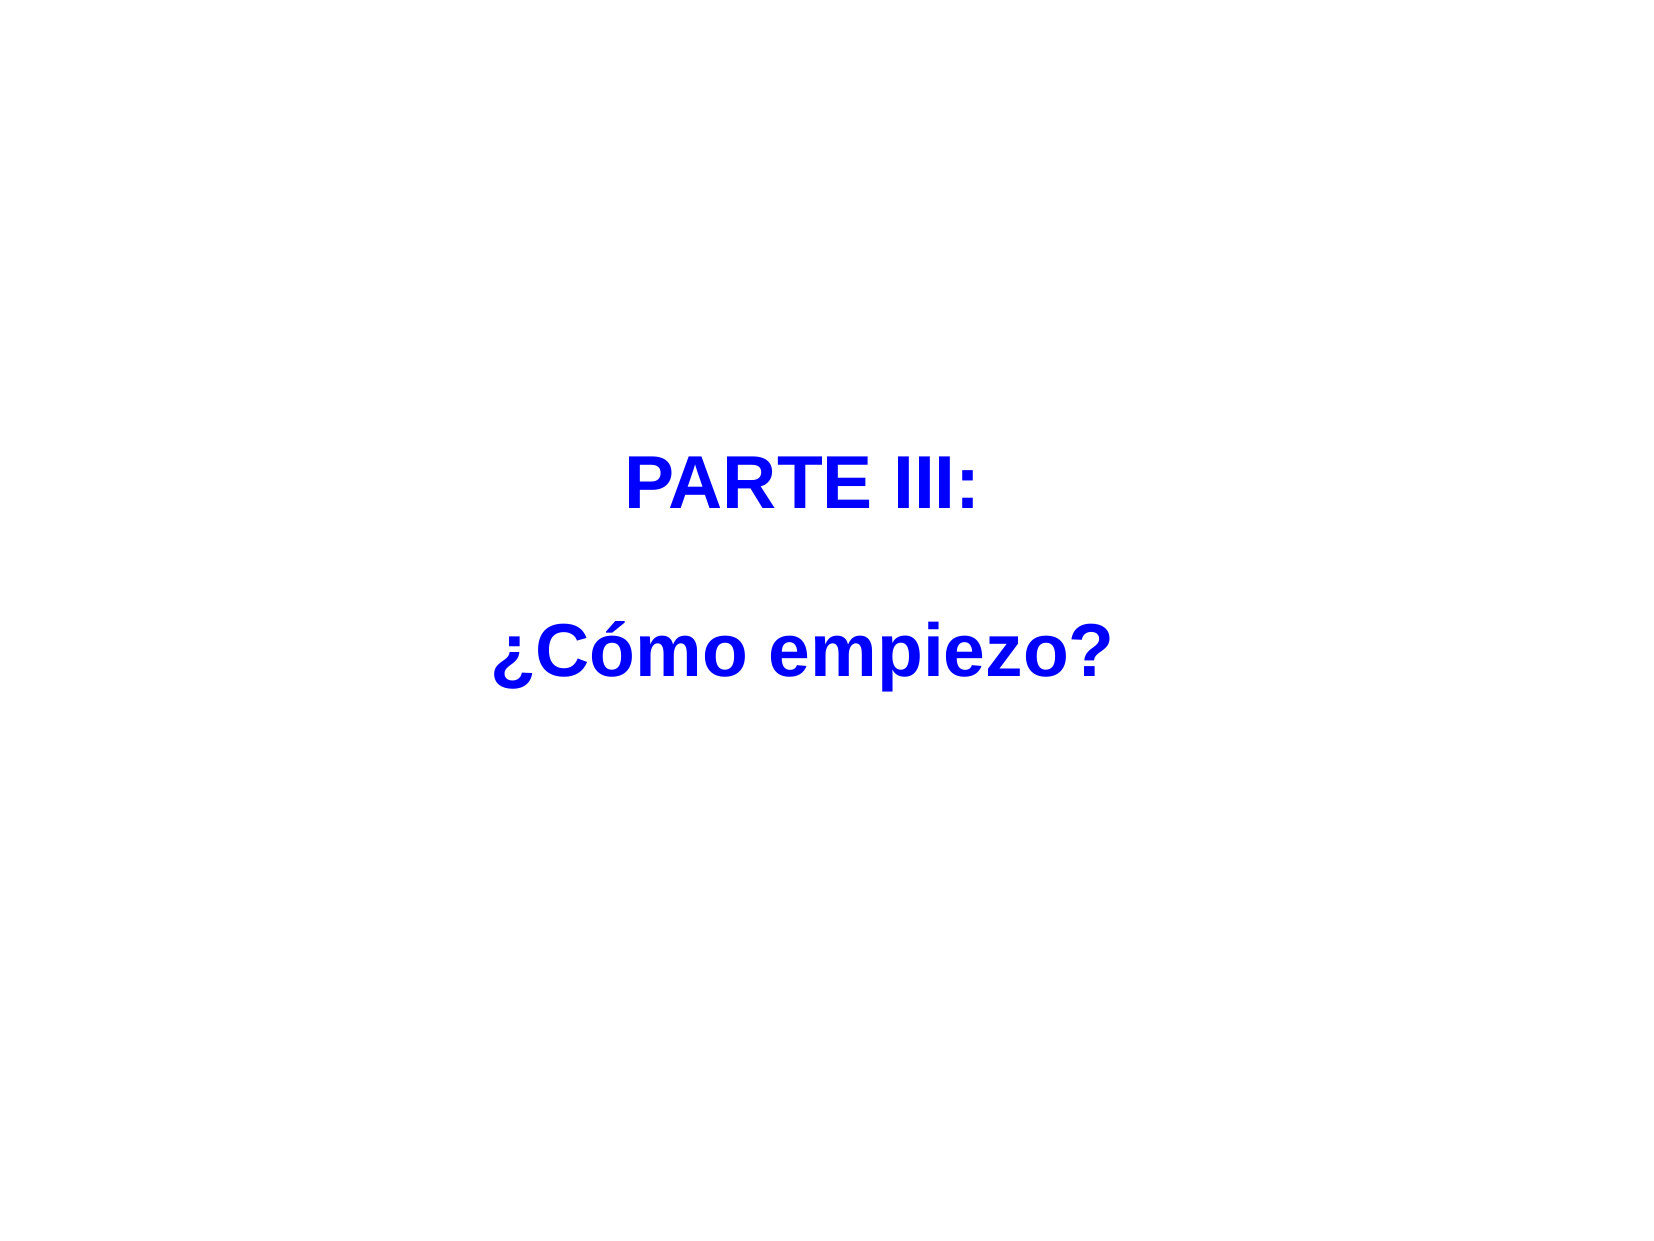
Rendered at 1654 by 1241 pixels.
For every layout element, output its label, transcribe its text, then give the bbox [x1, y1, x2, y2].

text_box PARTE III: ¿Cómo empiezo? [75, 433, 1531, 701]
